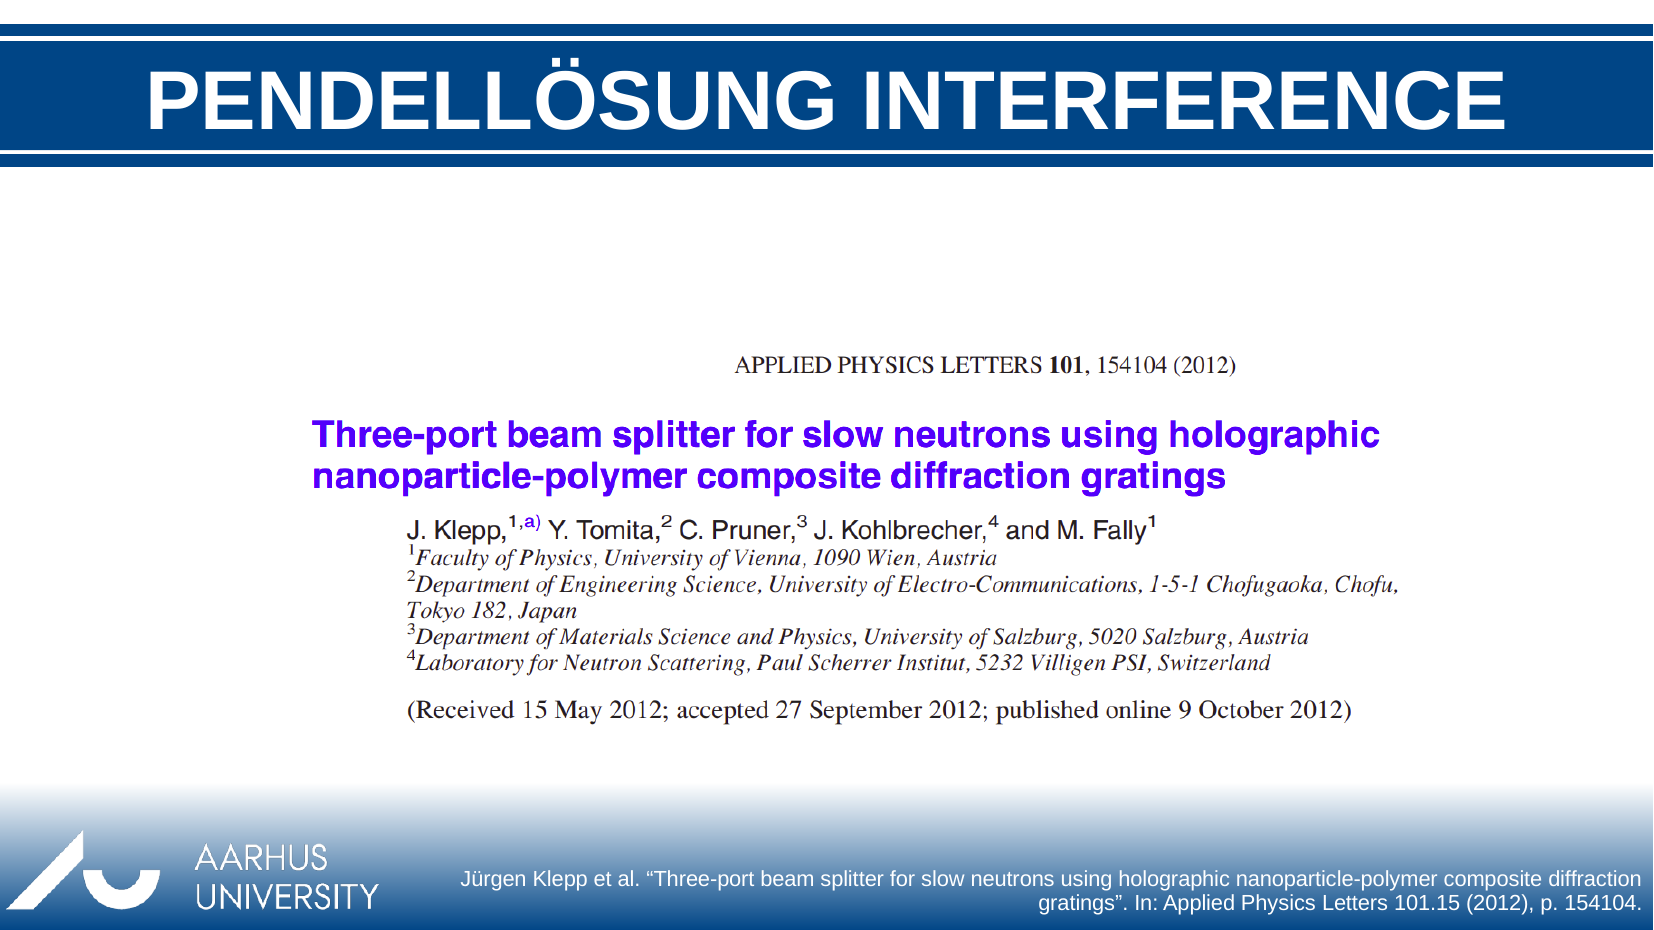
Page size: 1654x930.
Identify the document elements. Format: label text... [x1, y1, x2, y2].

text_box Jürgen Klepp et al. “Three-port beam splitter for slow neutrons using holographic nanoparticle-polymer composite diffraction gratings”. In: Applied Physics Letters 101.15 (2012), p. 154104. [443, 859, 1653, 923]
picture [5, 829, 414, 917]
title PENDELLÖSUNG INTERFERENCE [0, 41, 1653, 151]
picture [282, 316, 1441, 736]
